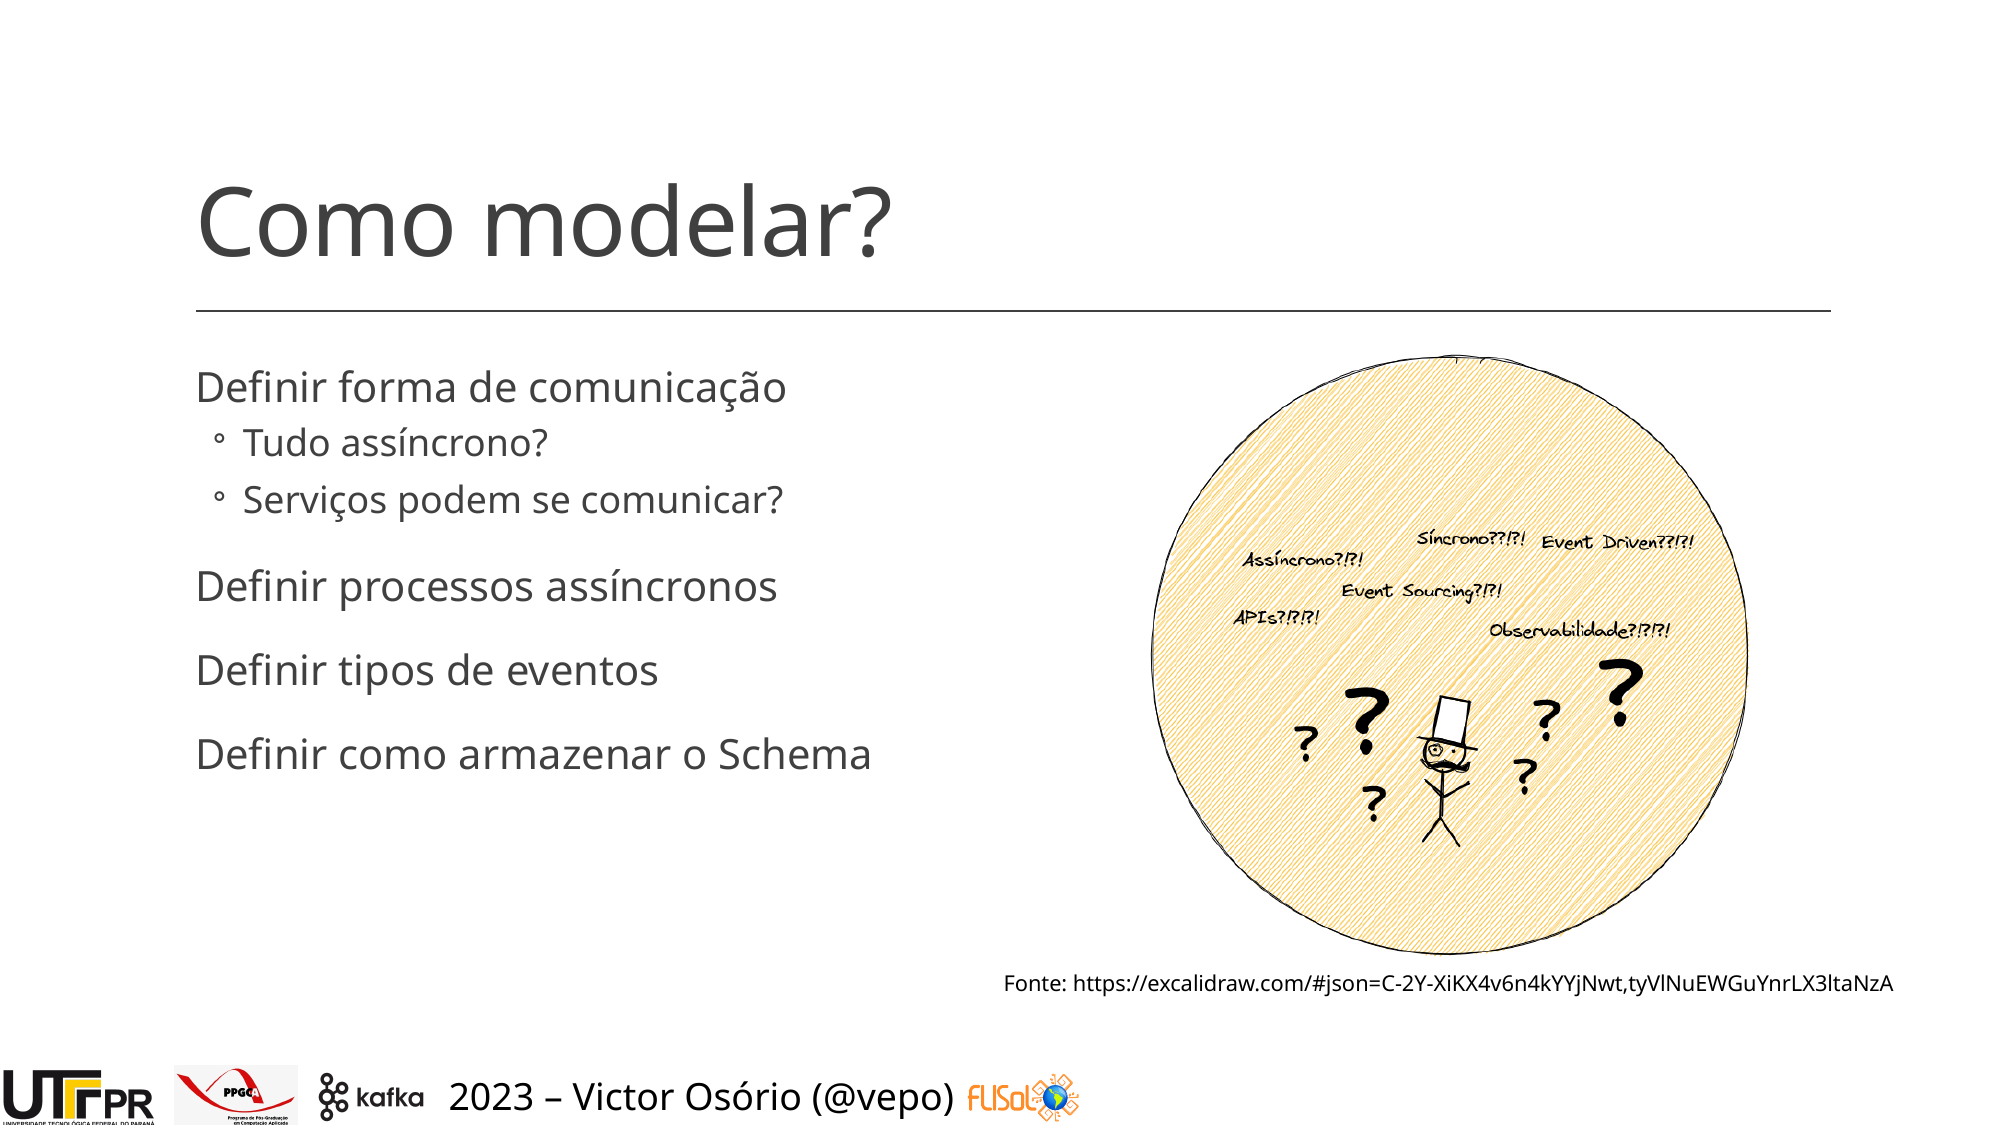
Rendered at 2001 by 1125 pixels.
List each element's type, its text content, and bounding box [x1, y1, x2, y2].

picture [174, 1065, 298, 1125]
picture [2, 1067, 156, 1125]
picture [957, 1067, 1091, 1125]
picture [315, 1066, 427, 1125]
title Como modelar? [180, 47, 1830, 285]
list Definir forma de comunicação Tudo assíncrono? Serviços podem se comunicar? Definir processos assíncronos Definir tipos de eventos Definir como armazenar o Schema [180, 347, 942, 963]
picture [1142, 347, 1757, 962]
text_box Fonte: https://excalidraw.com/#json=C-2Y-XiKX4v6n4kYYjNwt,tyVlNuEWGuYnrLX3ltaNzA [988, 962, 1911, 1004]
